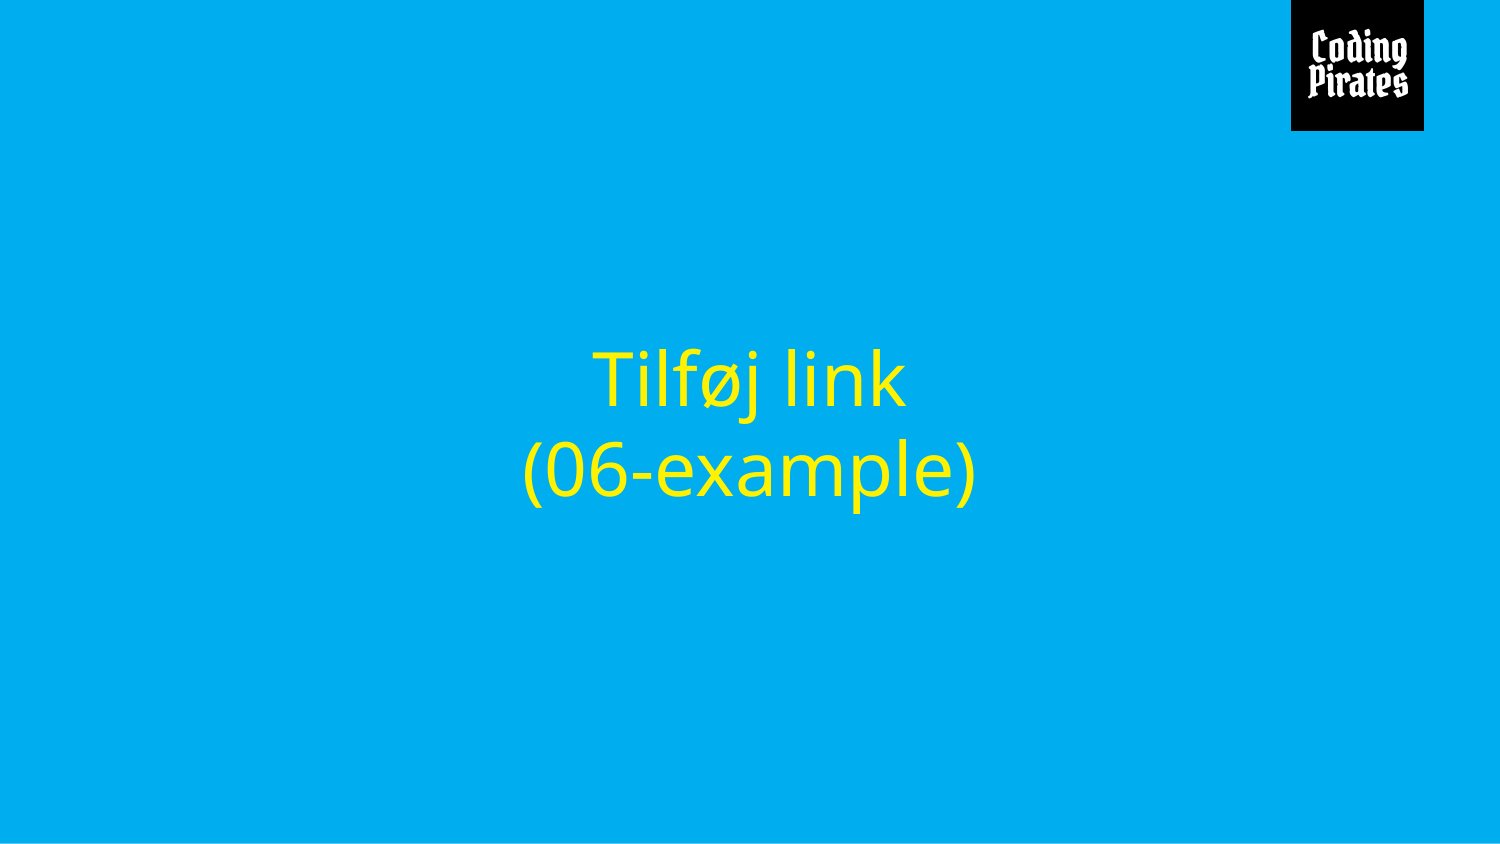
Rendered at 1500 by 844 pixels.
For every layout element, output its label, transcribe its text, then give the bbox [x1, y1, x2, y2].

picture [1292, 0, 1423, 130]
title Tilføj link (06-example) [51, 352, 1449, 491]
